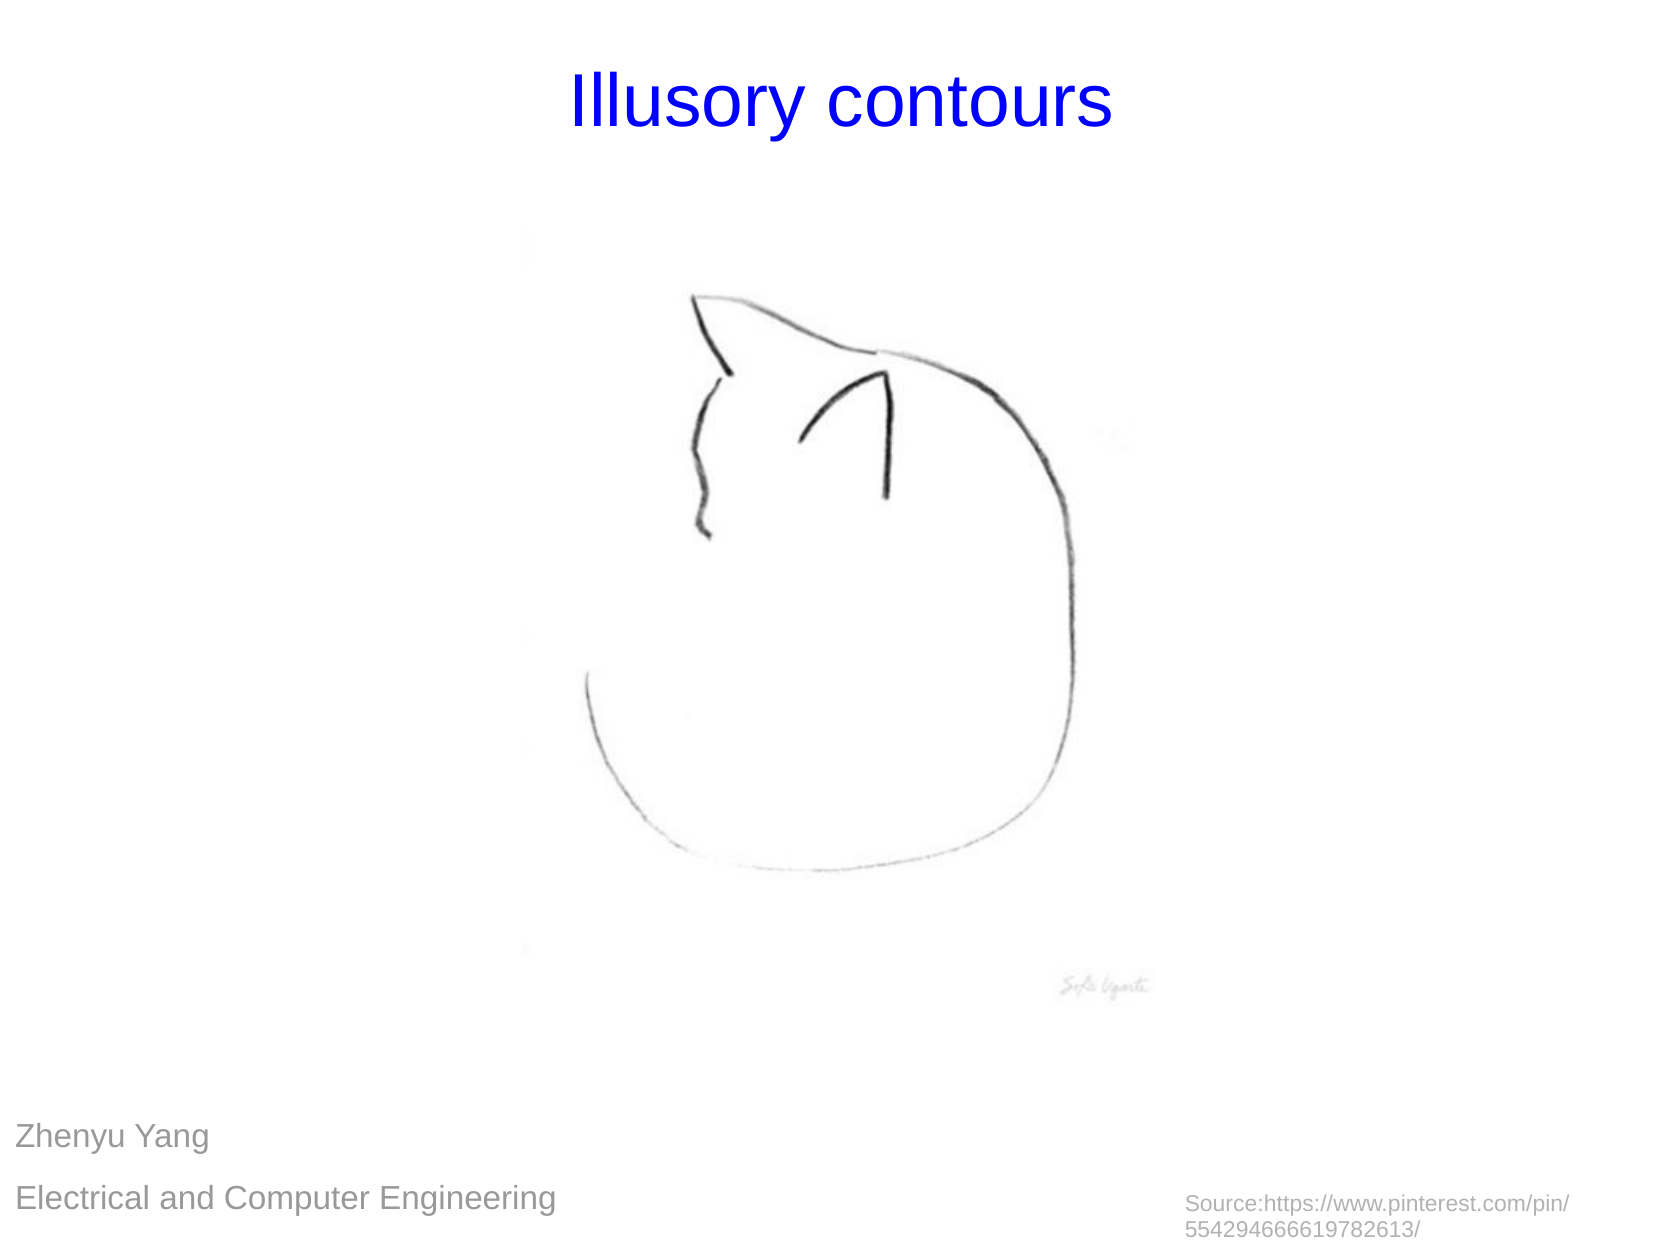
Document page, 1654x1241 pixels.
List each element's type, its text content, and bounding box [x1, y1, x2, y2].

text_box Source:https://www.pinterest.com/pin/554294666619782613/ [1170, 1183, 1634, 1241]
text_box Illusory contours [553, 51, 1140, 151]
picture [479, 217, 1183, 1029]
text_box Zhenyu Yang Electrical and Computer Engineering [0, 1110, 765, 1231]
